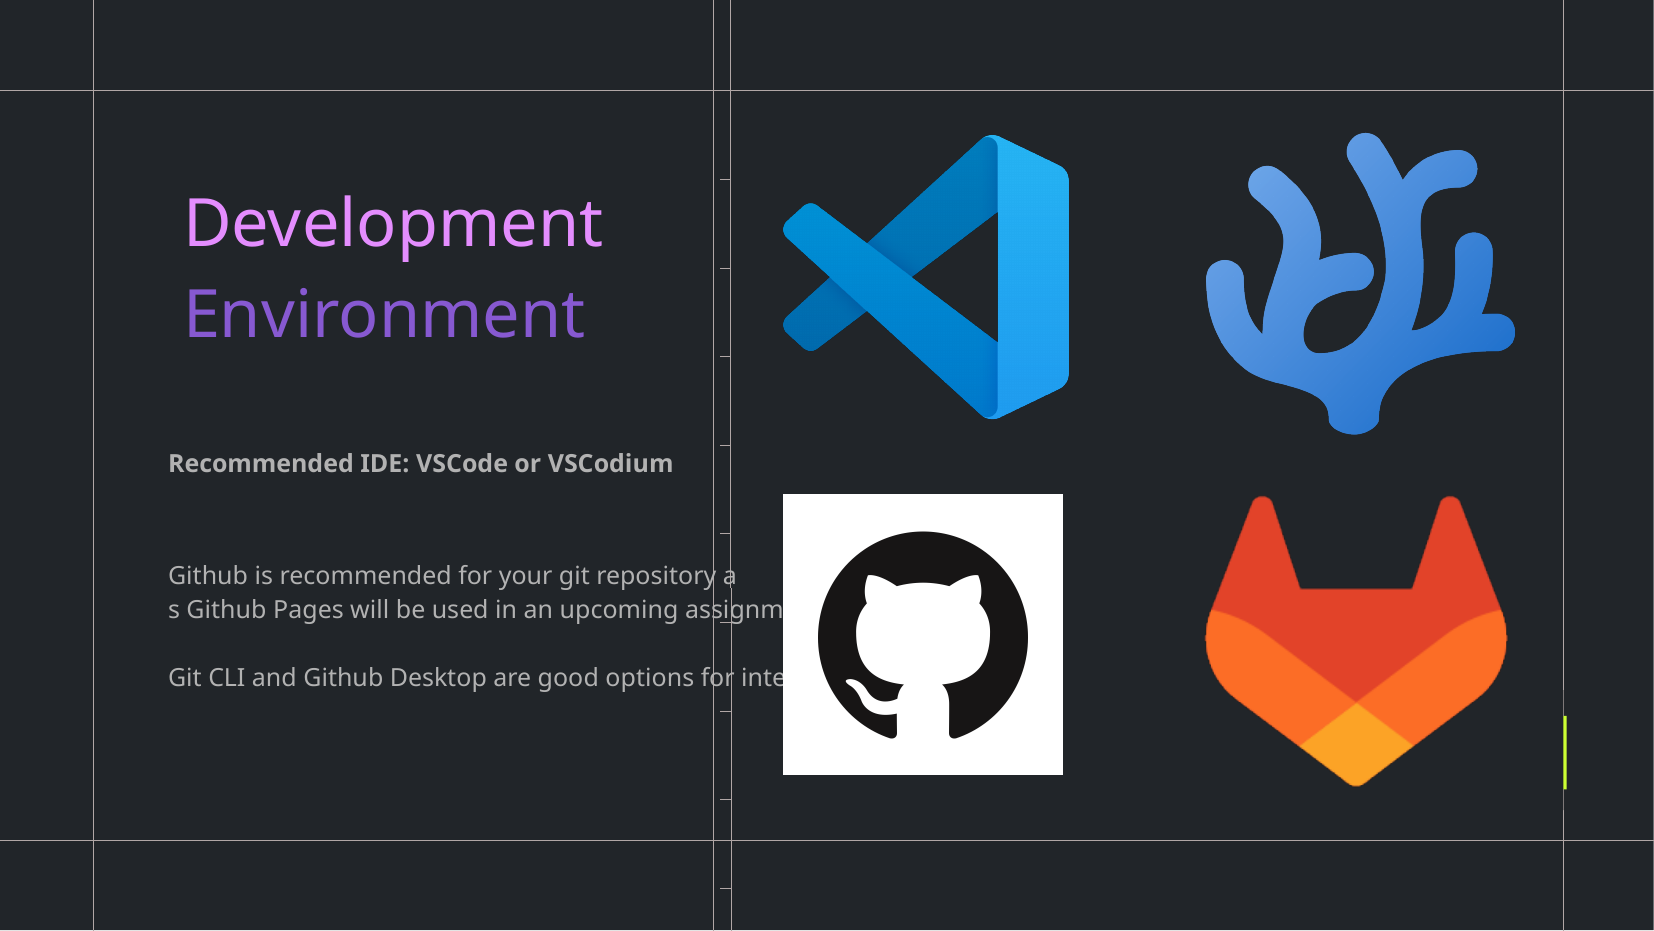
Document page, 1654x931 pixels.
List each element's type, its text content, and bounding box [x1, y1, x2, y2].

text_box Github is recommended for your git repository a s Github Pages will be used in an upcoming assignment. Git CLI and Github Desktop are good options for interacting with Github. [153, 550, 783, 687]
text_box Development Environment [168, 180, 706, 353]
text_box Recommended IDE: VSCode or VSCodium [153, 438, 664, 550]
picture [783, 117, 1654, 931]
